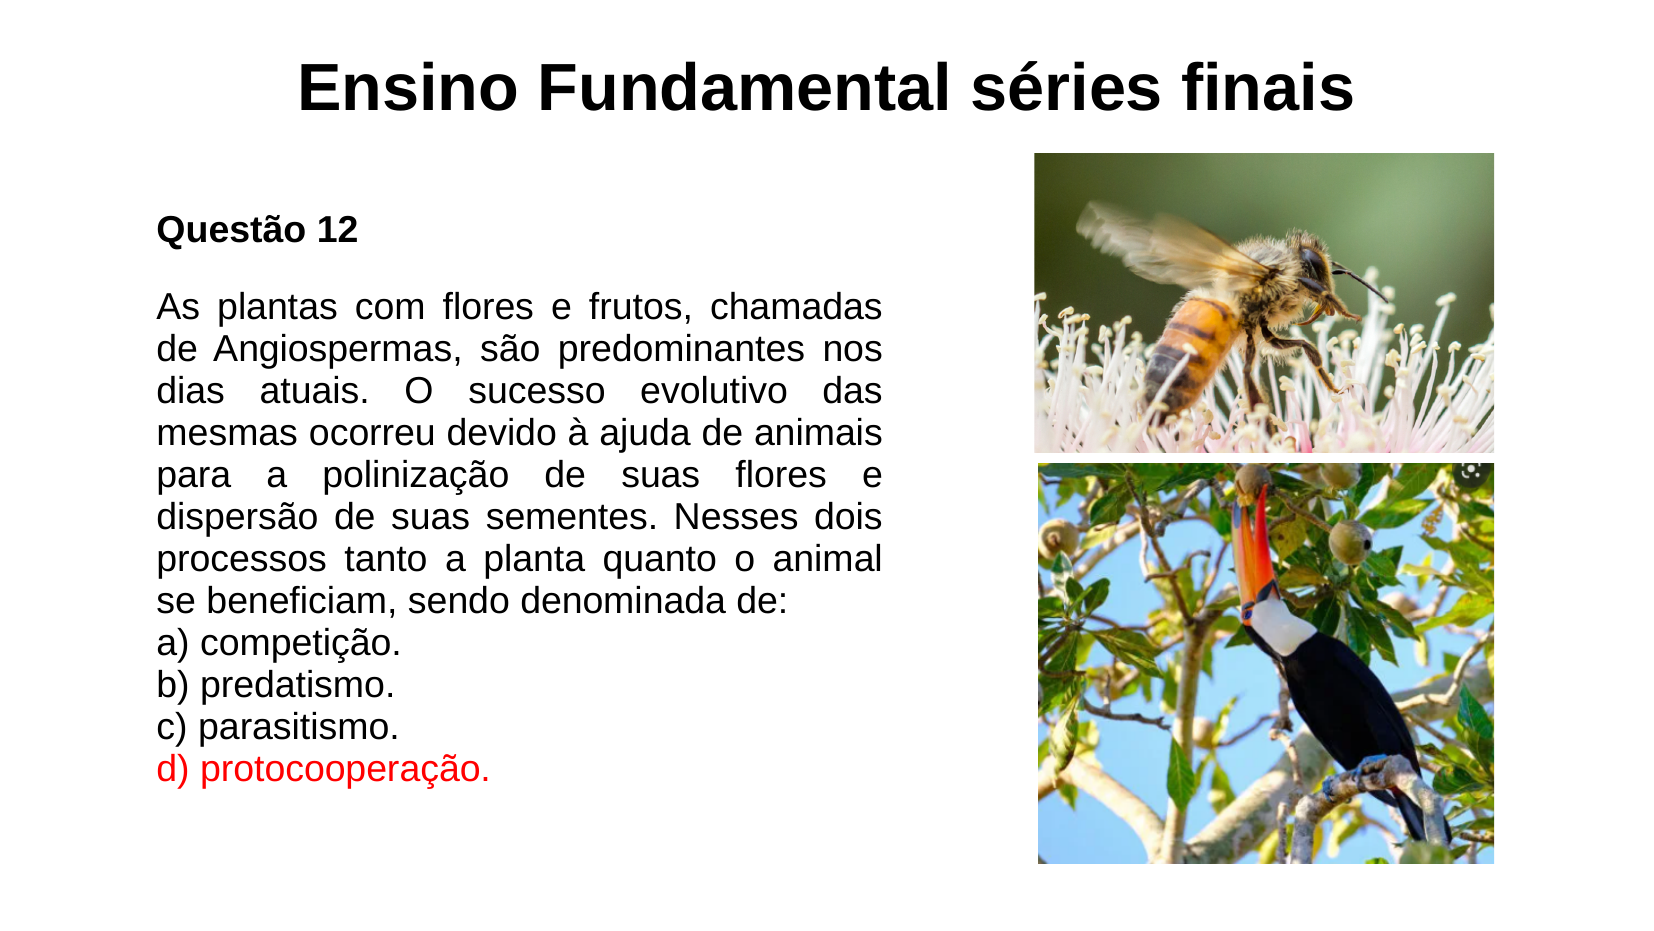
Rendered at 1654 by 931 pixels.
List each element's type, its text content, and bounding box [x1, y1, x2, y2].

picture [1034, 153, 1495, 453]
text_box Questão 12 [141, 200, 839, 258]
text_box As plantas com flores e frutos, chamadas de Angiospermas, são predominantes nos dias atuais. O sucesso evolutivo das mesmas ocorreu devido à ajuda de animais para a polinização de suas flores e dispersão de suas sementes. Nesses dois processos tanto a planta quanto o animal se beneficiam, sendo denominada de: a) competição. b) predatismo. c) parasitismo. d) protocooperação. [141, 277, 898, 839]
title Ensino Fundamental séries finais [82, 10, 1571, 166]
picture [1038, 463, 1495, 864]
